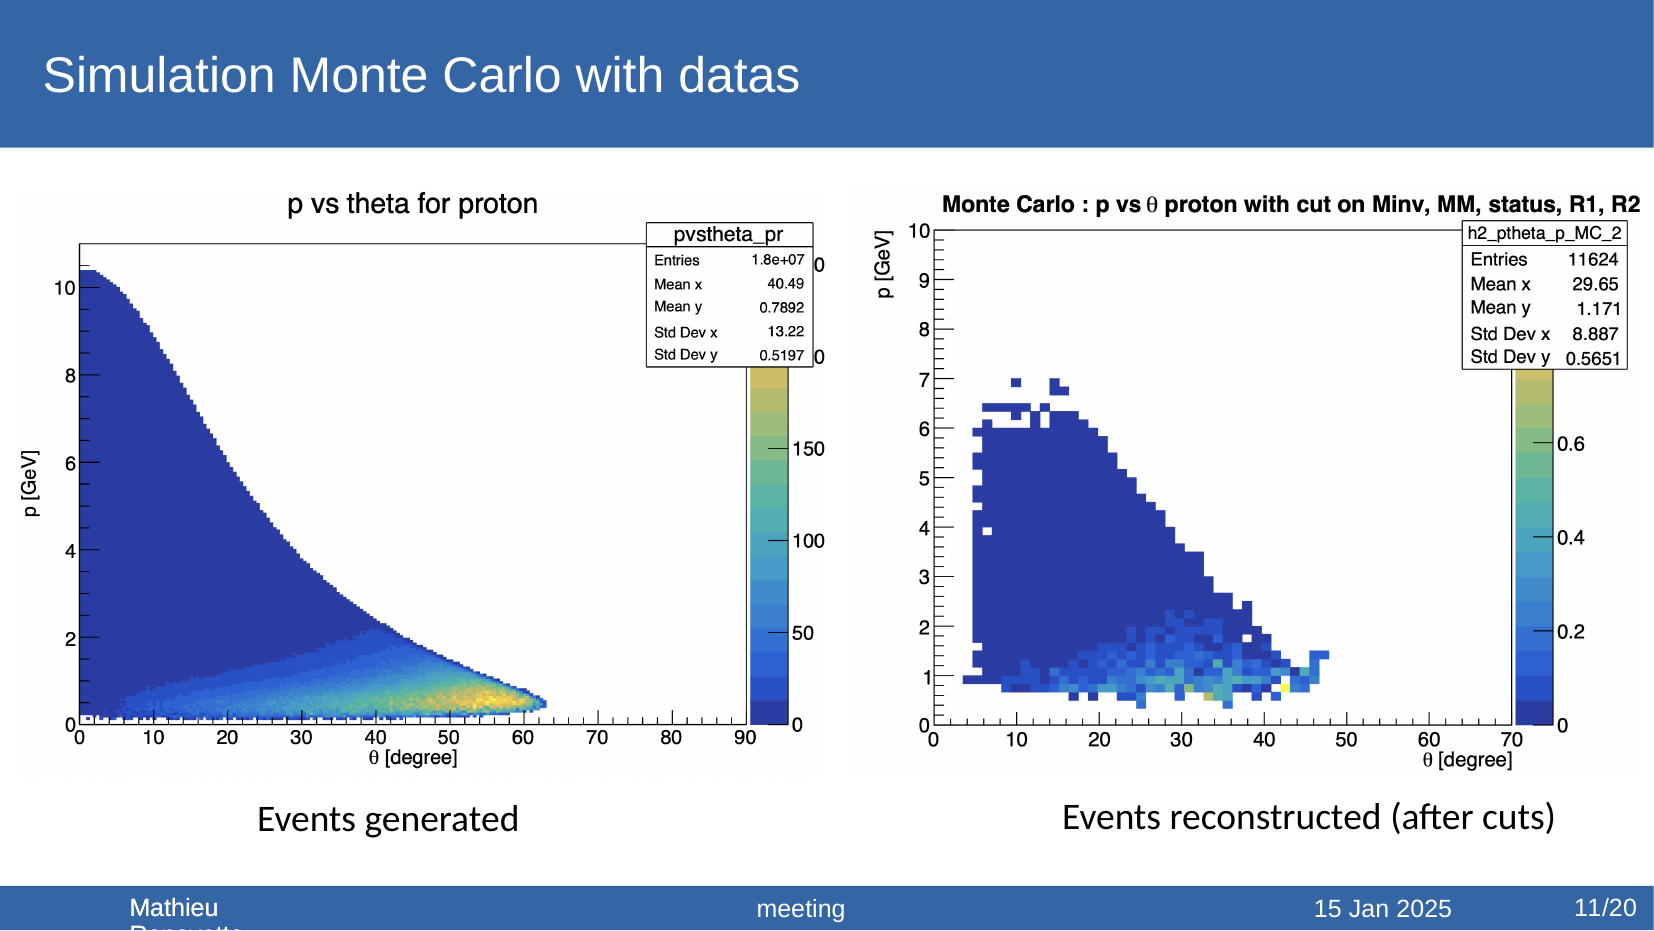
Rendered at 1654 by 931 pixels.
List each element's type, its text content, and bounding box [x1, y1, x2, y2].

text_box meeting [734, 887, 953, 931]
text_box Mathieu Ronayette [114, 885, 355, 929]
picture [848, 186, 1641, 778]
text_box Events generated [242, 785, 547, 847]
text_box 15 Jan 2025 [1299, 887, 1536, 931]
text_box [0, 0, 1654, 148]
text_box Events reconstructed (after cuts) [1046, 784, 1579, 846]
text_box [226, 885, 1654, 931]
text_box 11/20 [1559, 885, 1654, 930]
text_box [0, 885, 131, 931]
picture [13, 187, 827, 779]
text_box Simulation Monte Carlo with datas [27, 40, 886, 114]
